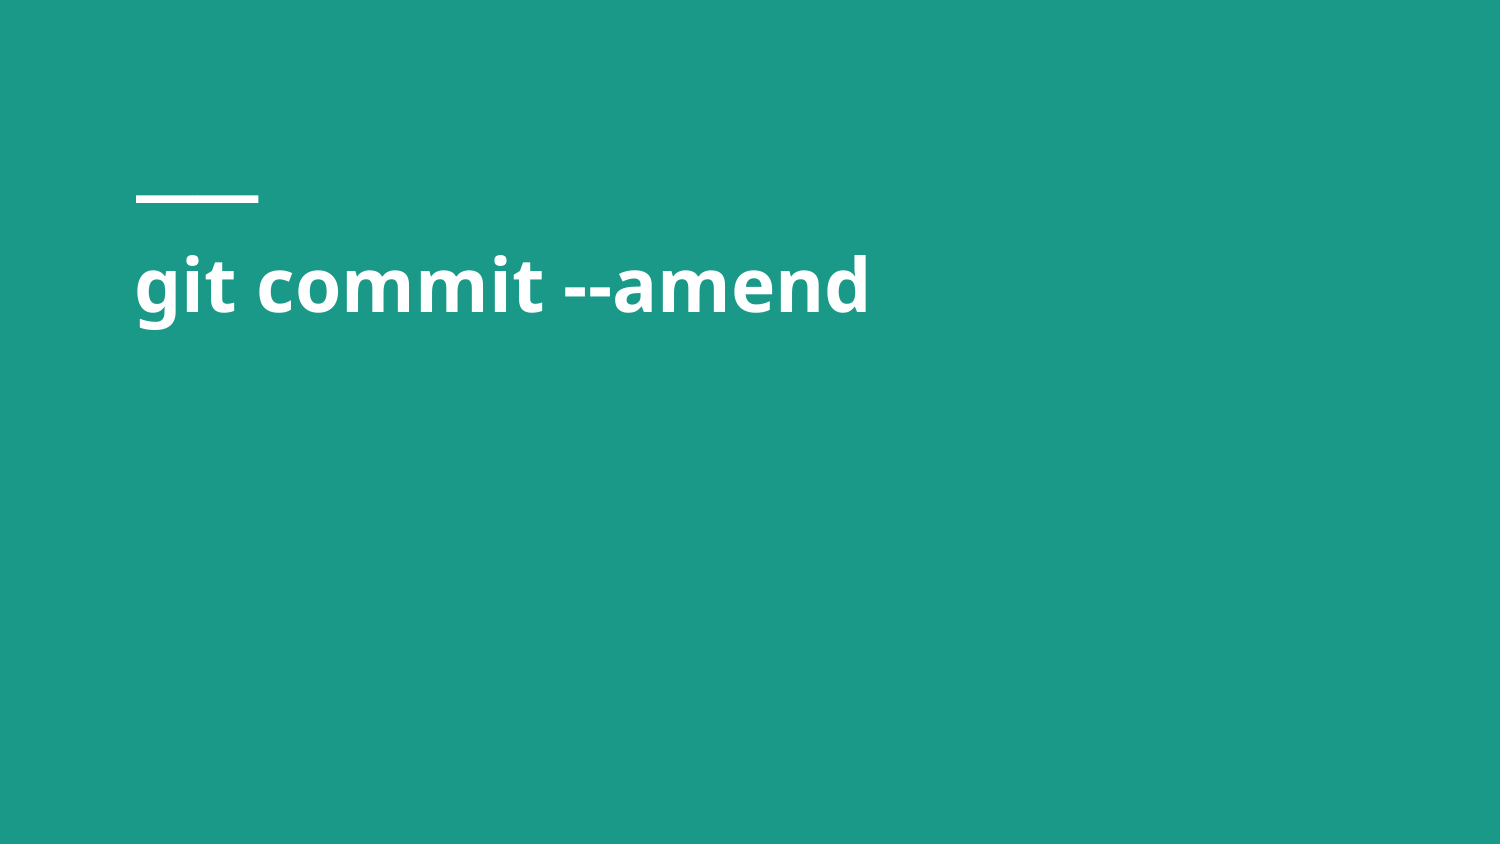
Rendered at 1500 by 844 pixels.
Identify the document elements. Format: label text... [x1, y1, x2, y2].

title git commit --amend [119, 216, 1381, 466]
